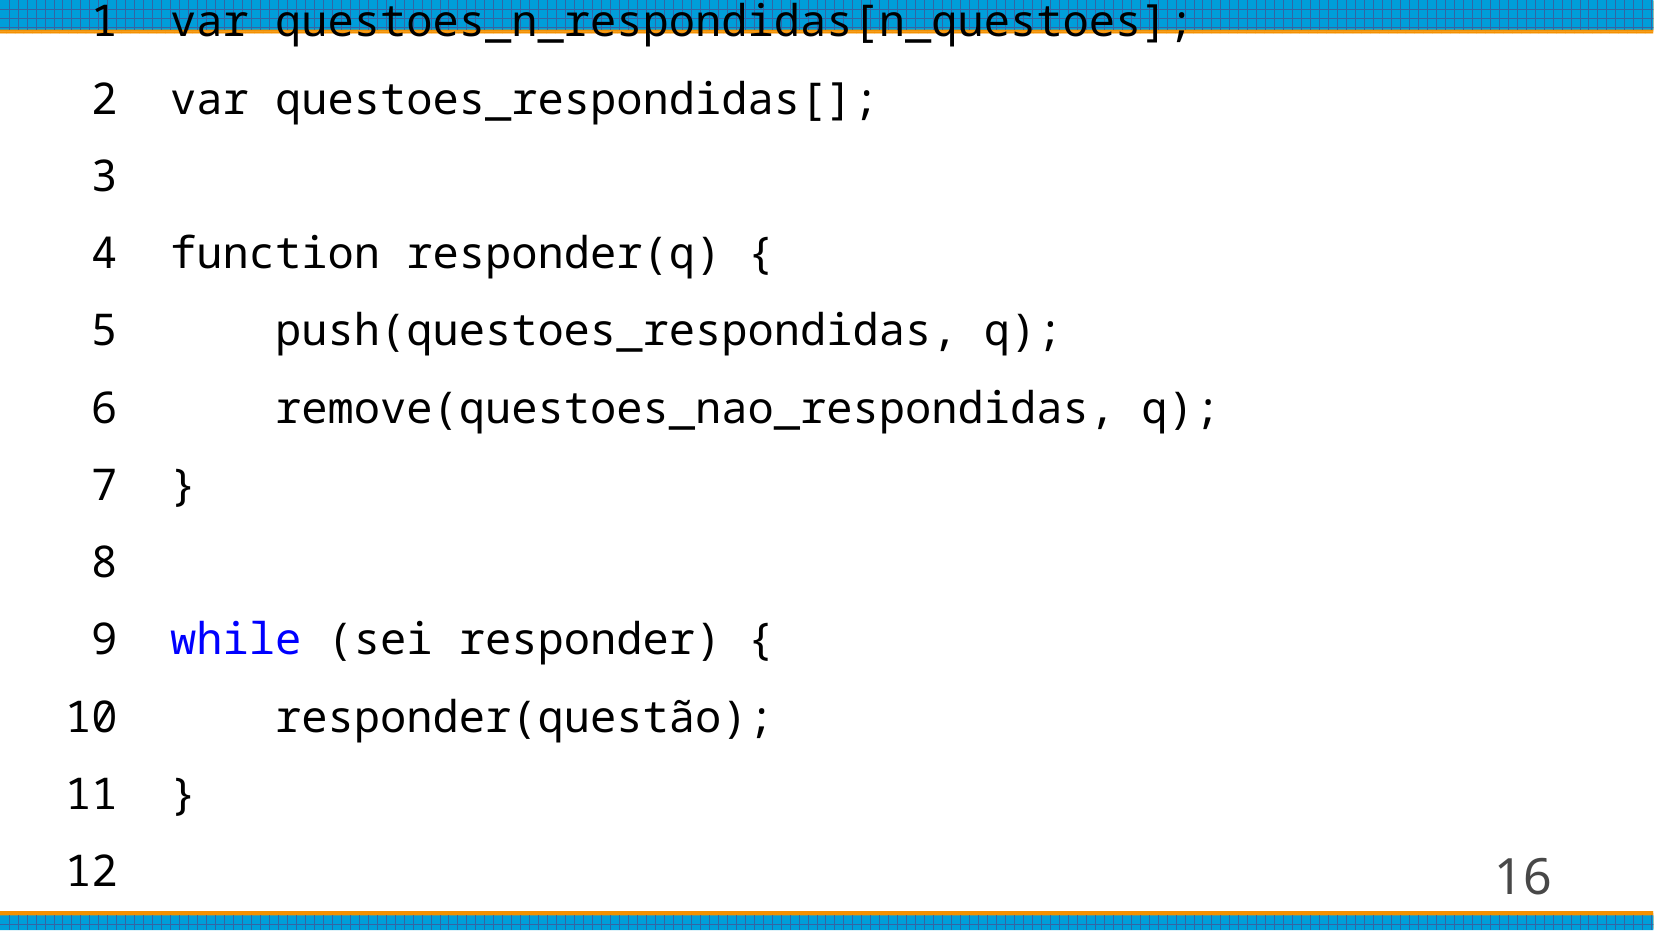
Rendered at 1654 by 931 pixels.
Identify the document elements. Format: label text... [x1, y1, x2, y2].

text_box 1 var questoes_n_respondidas[n_questoes]; 2 var questoes_respondidas[]; 3 4 function responder(q) { 5 push(questoes_respondidas, q); 6 remove(questoes_nao_respondidas, q); 7 } 8 9 while (sei responder) { 10 responder(questão); 11 } 12 13 entregar prova; [59, 139, 1447, 827]
